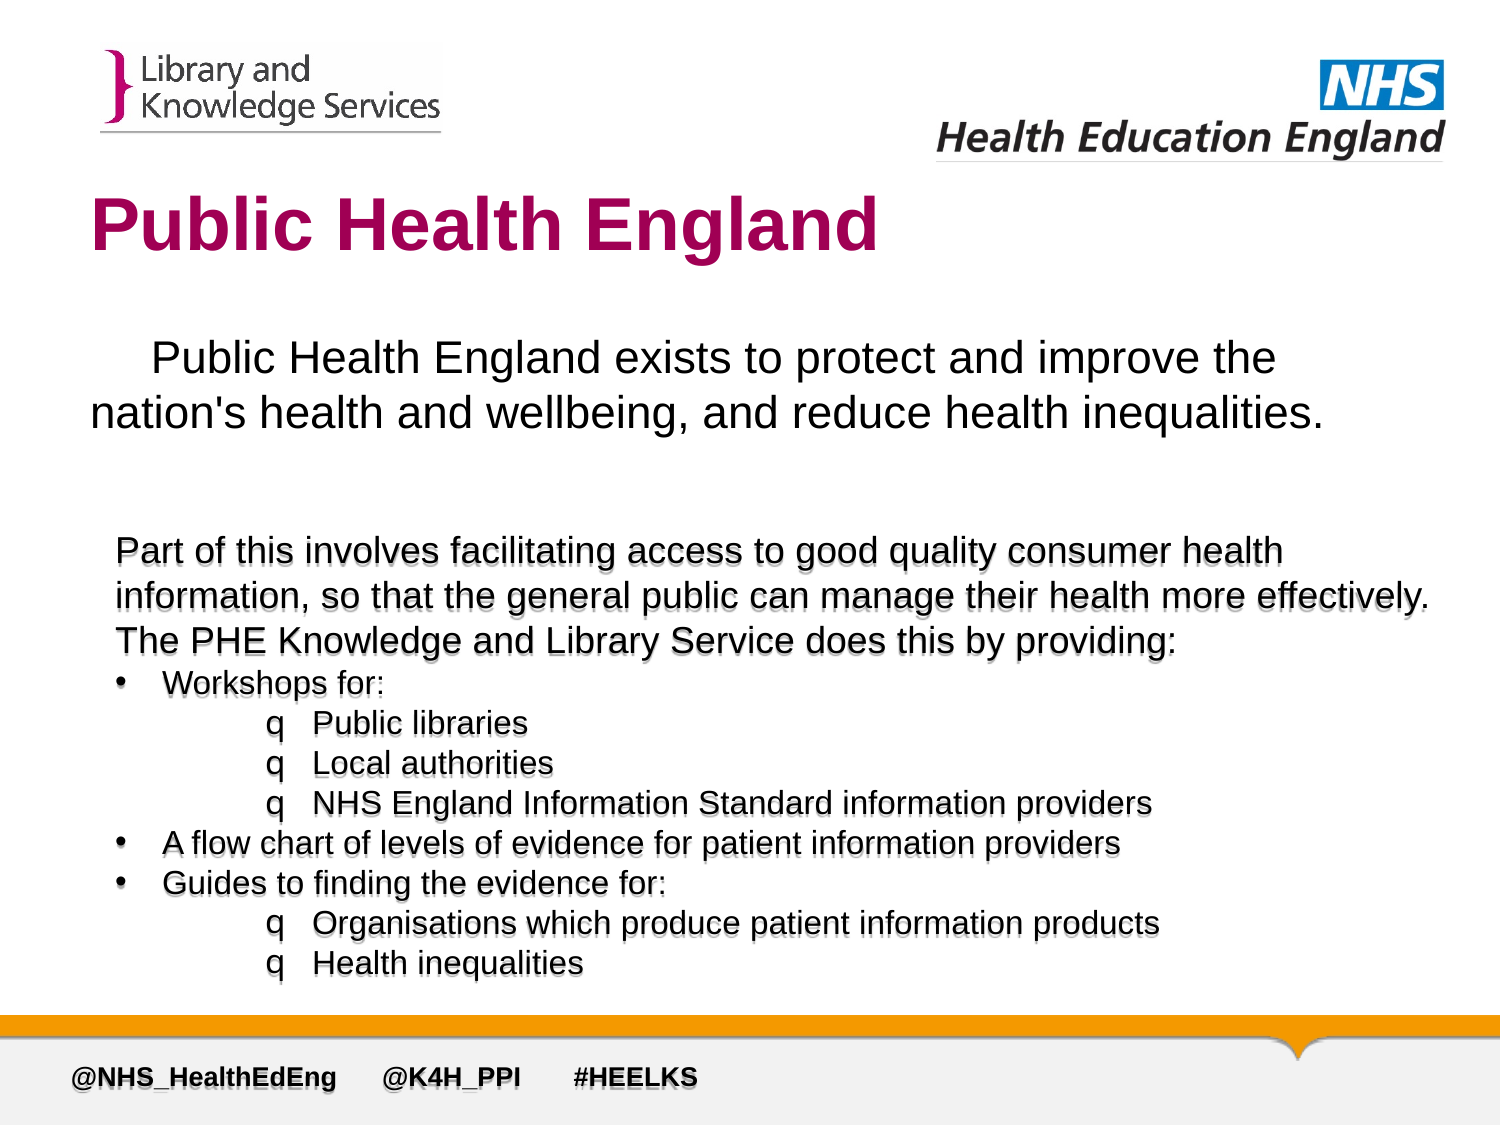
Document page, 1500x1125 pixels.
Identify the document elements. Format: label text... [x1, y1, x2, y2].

list Public Health England exists to protect and improve the nation's health and wellbeing, and reduce health inequalities. [125, 312, 1385, 519]
text_box Part of this involves facilitating access to good quality consumer health information, so that the general public can manage their health more effectively. The PHE Knowledge and Library Service does this by providing: Workshops for: Public libraries Local authorities NHS England Information Standard information providers A flow chart of levels of evidence for patient information providers Guides to finding the evidence for: Organisations which produce patient information products Health inequalities [100, 519, 1459, 994]
picture [100, 42, 443, 131]
title Public Health England [100, 168, 1447, 280]
text_box @NHS_HealthEdEng @K4H_PPI #HEELKS [55, 1052, 932, 1113]
